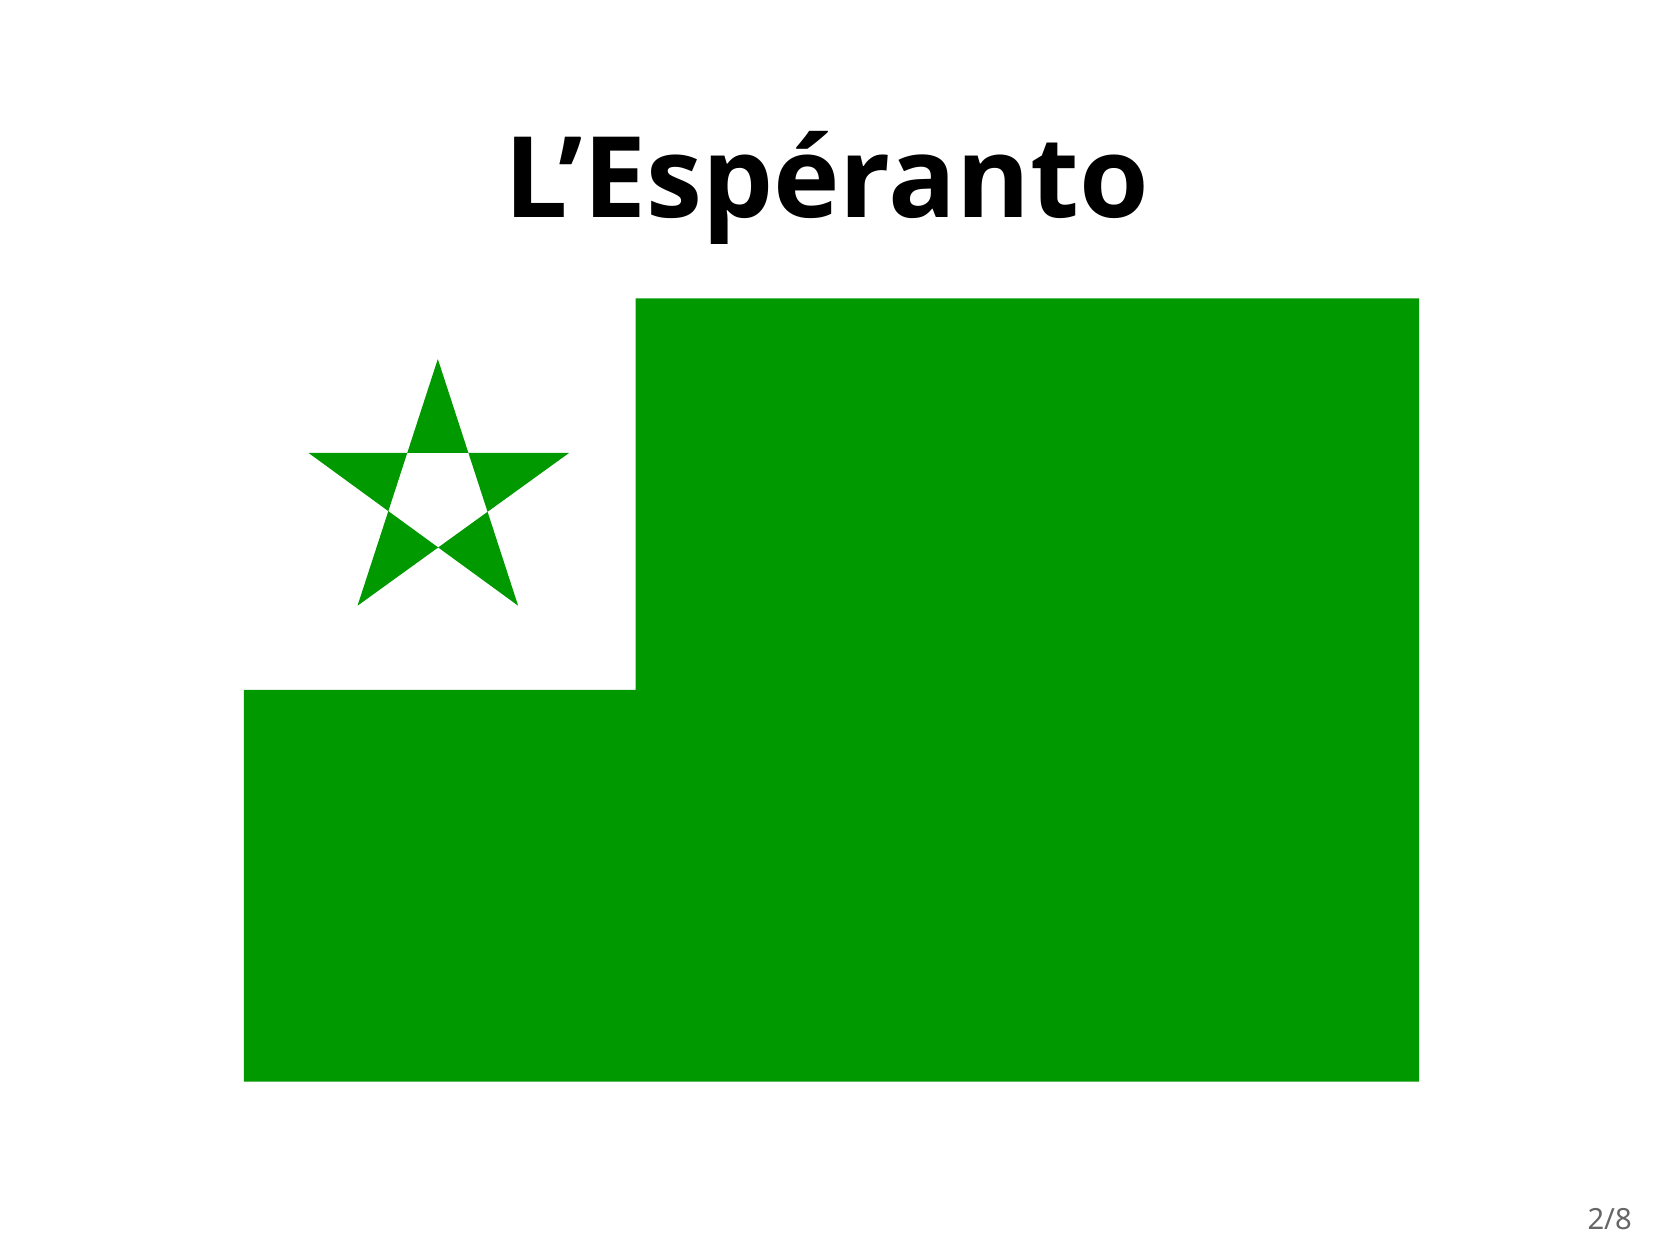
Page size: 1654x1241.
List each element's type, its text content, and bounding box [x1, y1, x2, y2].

title L’Espéranto [0, 70, 1654, 278]
text_box <number>/8 [1446, 1191, 1647, 1241]
picture [242, 297, 1421, 1083]
